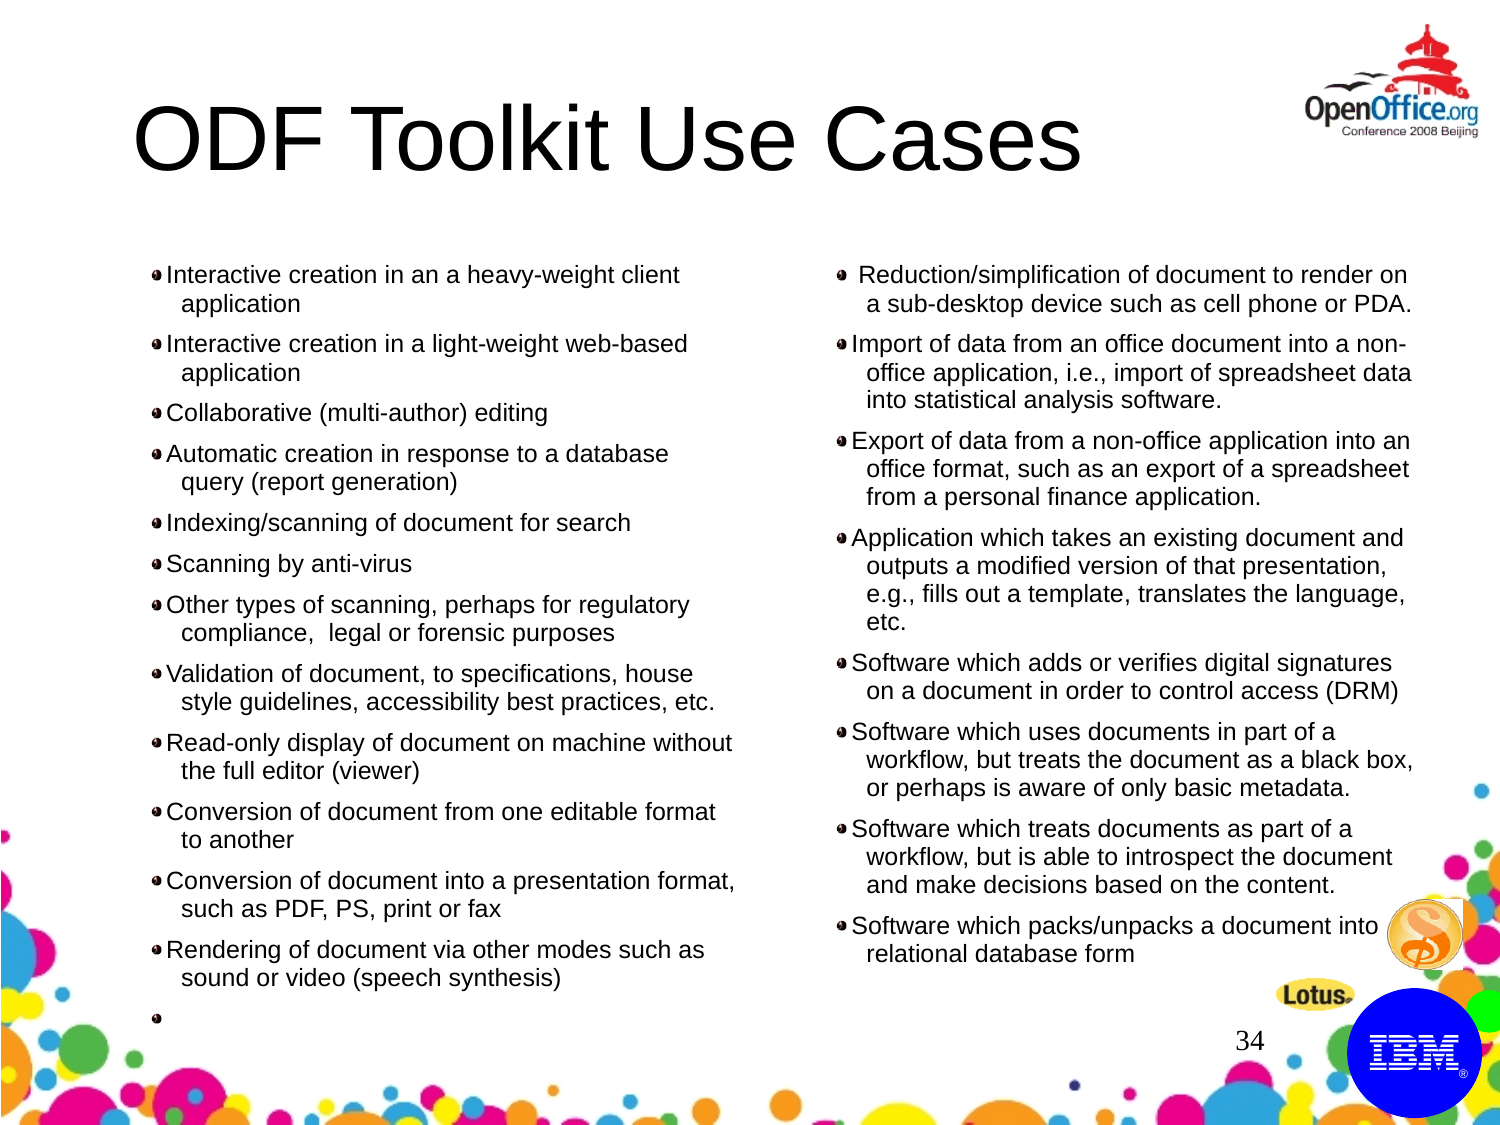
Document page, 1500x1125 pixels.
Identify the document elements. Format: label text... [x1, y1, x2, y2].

list Interactive creation in an a heavy-weight client application Interactive creation in a light-weight web-based application Collaborative (multi-author) editing Automatic creation in response to a database query (report generation) Indexing/scanning of document for search Scanning by anti-virus Other types of scanning, perhaps for regulatory compliance, legal or forensic purposes Validation of document, to specifications, house style guidelines, accessibility best practices, etc. Read-only display of document on machine without the full editor (viewer) Conversion of document from one editable format to another Conversion of document into a presentation format, such as PDF, PS, print or fax Rendering of document via other modes such as sound or video (speech synthesis) [40, 261, 740, 1033]
list Reduction/simplification of document to render on a sub-desktop device such as cell phone or PDA. Import of data from an office document into a non-office application, i.e., import of spreadsheet data into statistical analysis software. Export of data from a non-office application into an office format, such as an export of a spreadsheet from a personal finance application. Application which takes an existing document and outputs a modified version of that presentation, e.g., fills out a template, translates the language, etc. Software which adds or verifies digital signatures on a document in order to control access (DRM) Software which uses documents in part of a workflow, but treats the document as a black box, or perhaps is aware of only basic metadata. Software which treats documents as part of a workflow, but is able to introspect the document and make decisions based on the content. Software which packs/unpacks a document into relational database form [725, 261, 1425, 1004]
picture [1296, 17, 1488, 152]
picture [1425, 735, 1500, 1009]
title ODF Toolkit Use Cases [76, 44, 1141, 233]
picture [1369, 1035, 1460, 1070]
picture [1, 735, 1500, 1125]
